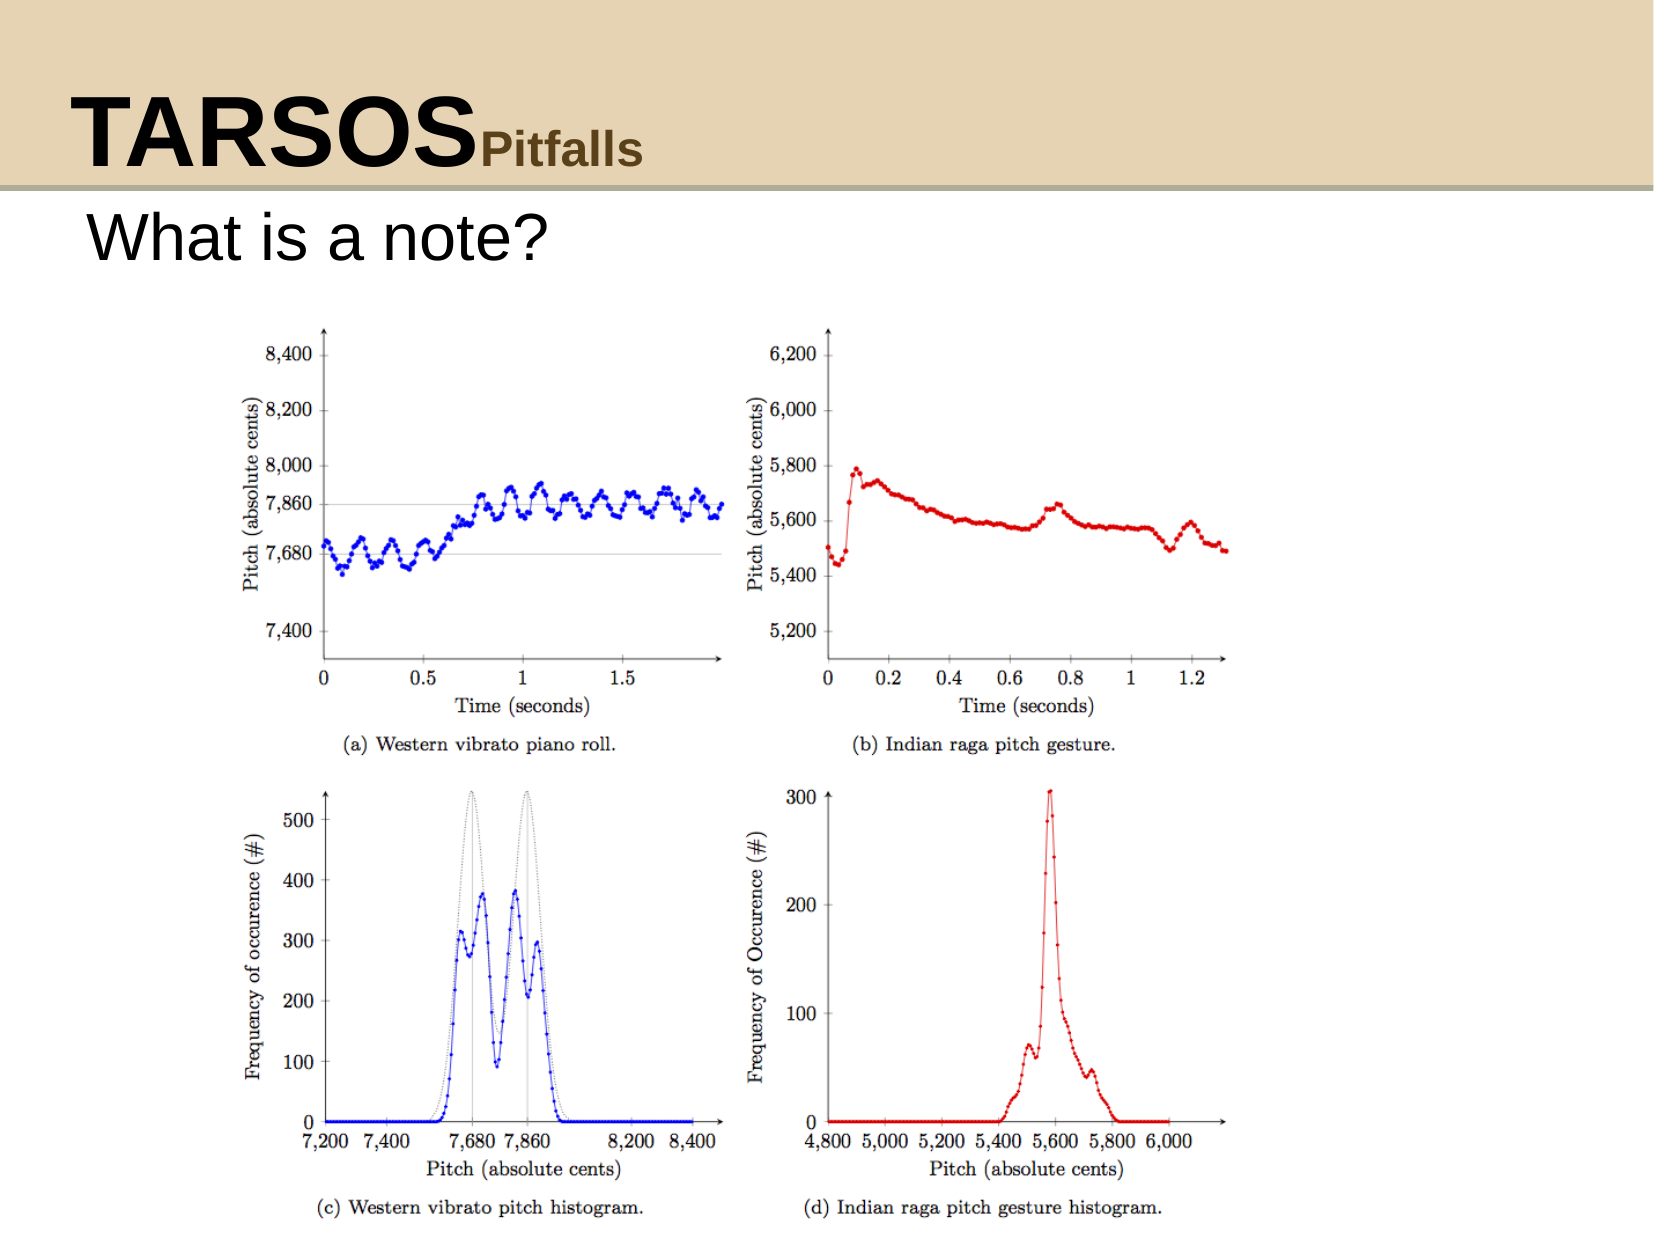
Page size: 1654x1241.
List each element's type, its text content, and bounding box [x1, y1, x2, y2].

picture [214, 1058, 1285, 1238]
title TARSOSPitfalls [0, 0, 1654, 188]
subtitle What is a note? [86, 238, 1576, 1058]
